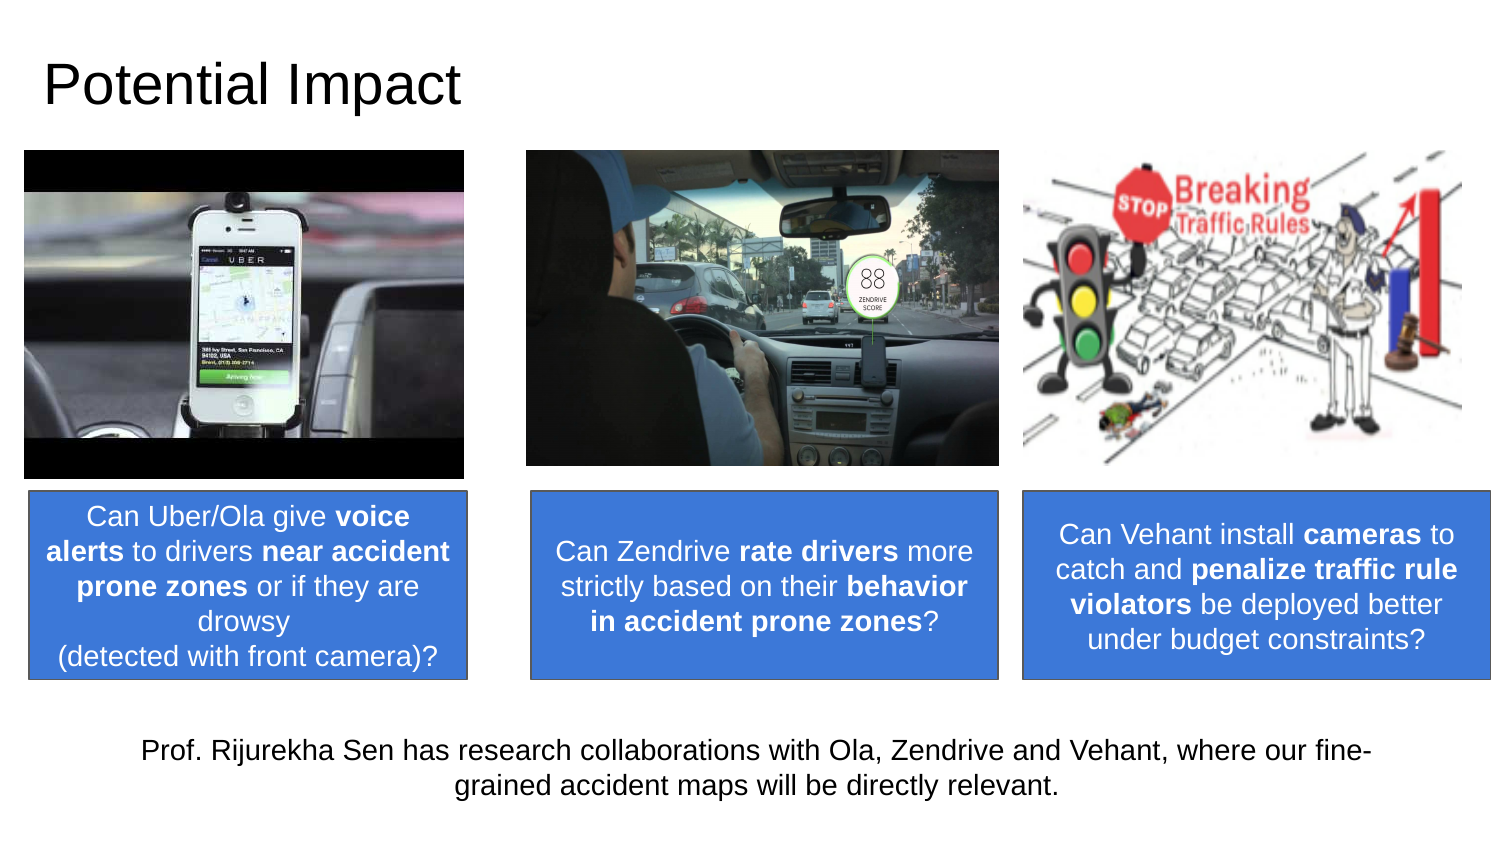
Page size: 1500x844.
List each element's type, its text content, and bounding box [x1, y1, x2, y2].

picture [24, 150, 464, 479]
text_box Can Vehant install cameras to catch and penalize traffic rule violators be deployed better under budget constraints? [1023, 490, 1491, 680]
text_box Can Zendrive rate drivers more strictly based on their behavior in accident prone zones? [530, 490, 999, 680]
text_box Prof. Rijurekha Sen has research collaborations with Ola, Zendrive and Vehant, where our fine-grained accident maps will be directly relevant. [111, 716, 1403, 833]
picture [1023, 150, 1462, 466]
text_box Can Uber/Ola give voice alerts to drivers near accident prone zones or if they are drowsy (detected with front camera)? [29, 490, 468, 680]
title Potential Impact [29, 31, 1427, 126]
picture [526, 150, 999, 466]
